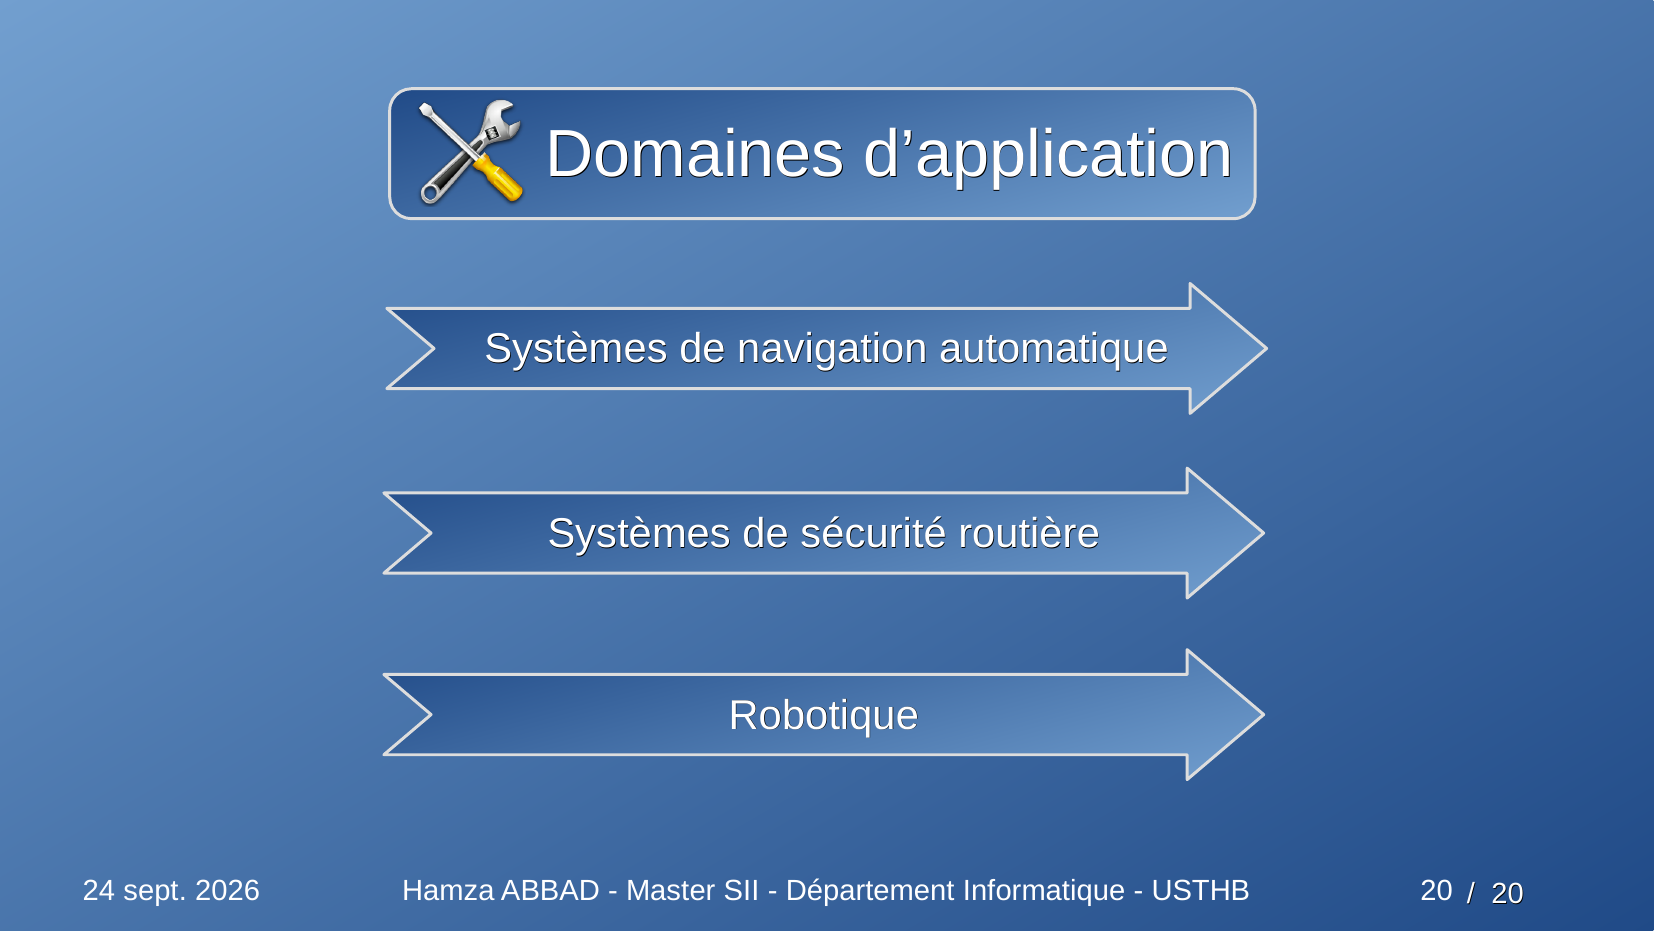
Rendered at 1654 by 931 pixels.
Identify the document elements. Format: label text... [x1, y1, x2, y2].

text_box Systèmes de sécurité routière [383, 468, 1264, 599]
picture [415, 96, 526, 207]
text_box Robotique [383, 649, 1264, 780]
text_box Domaines d’application [389, 88, 1256, 219]
text_box Systèmes de navigation automatique [386, 283, 1267, 414]
